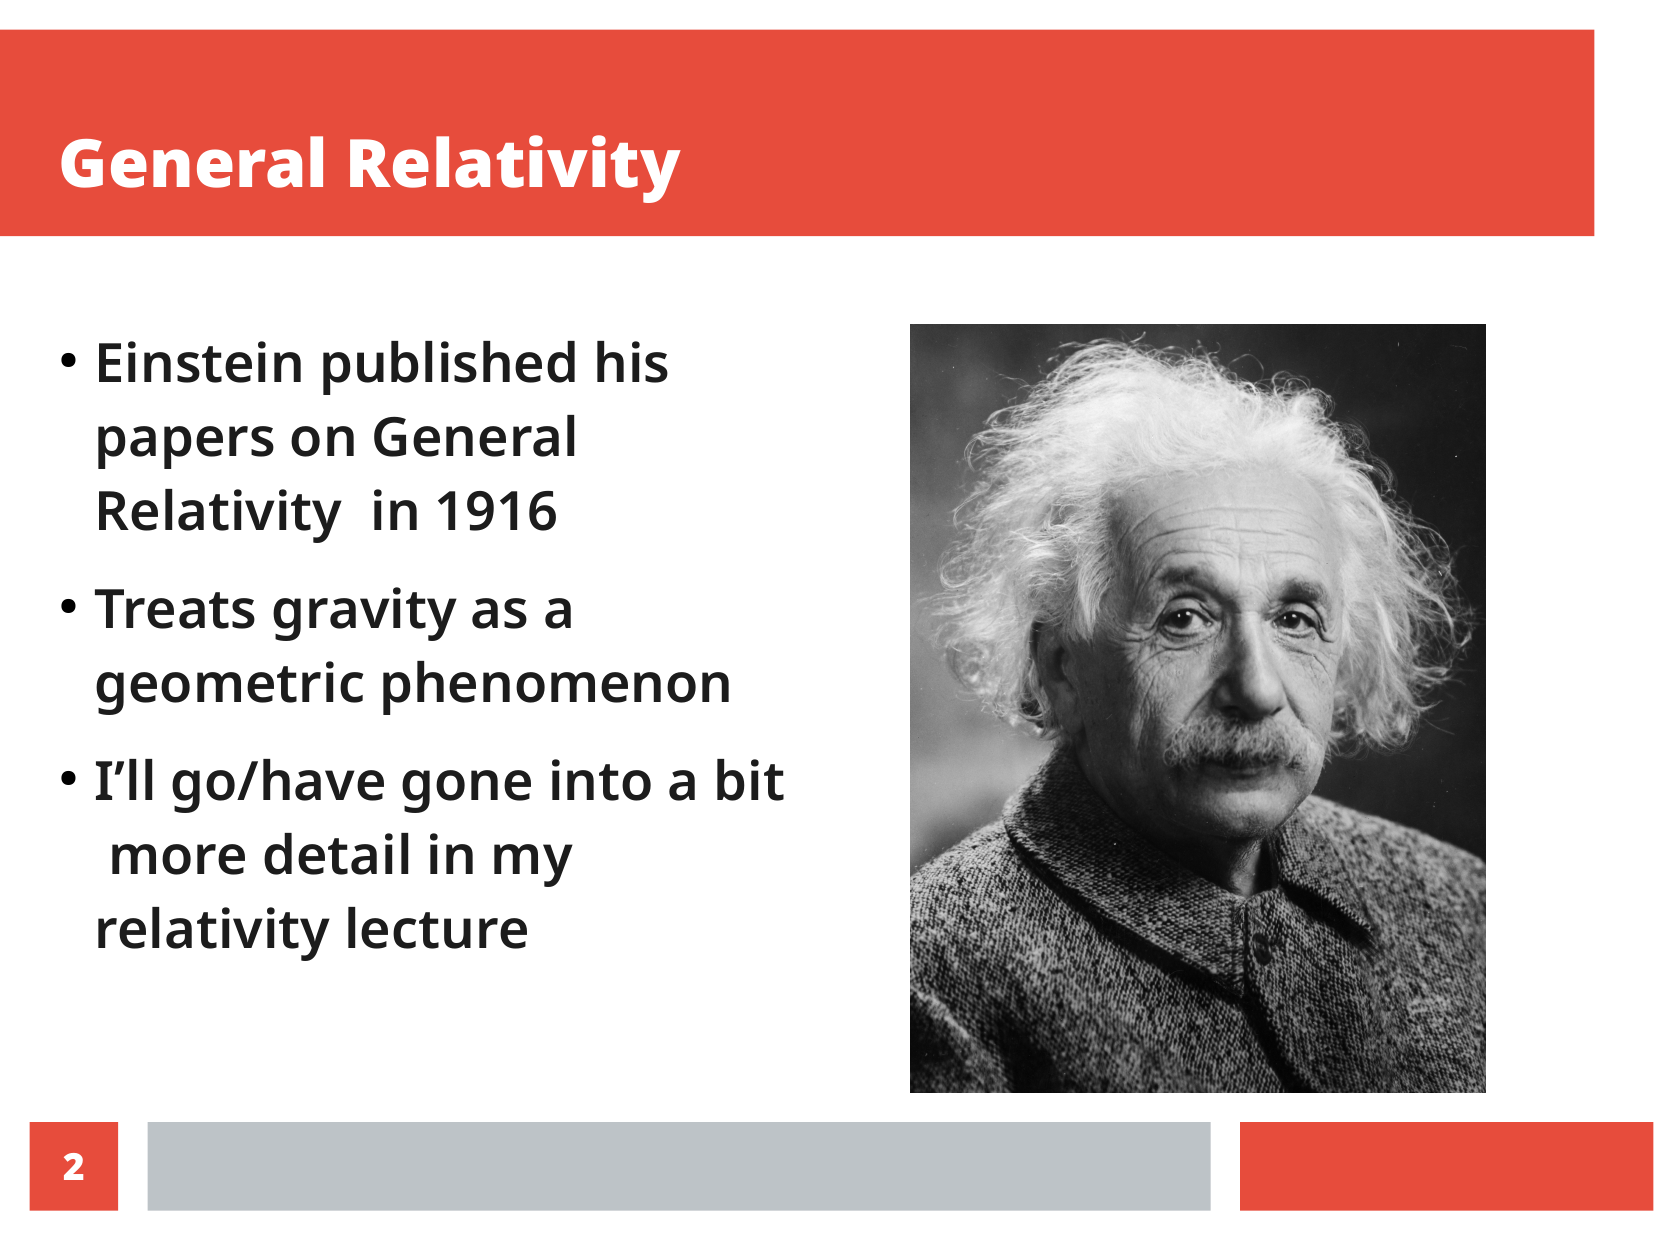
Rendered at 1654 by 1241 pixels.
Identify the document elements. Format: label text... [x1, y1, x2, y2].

list Einstein published his papers on General Relativity in 1916 Treats gravity as a geometric phenomenon I’ll go/have gone into a bit more detail in my relativity lecture [59, 324, 794, 1093]
picture [910, 324, 1486, 1093]
title General Relativity [59, 59, 1595, 207]
